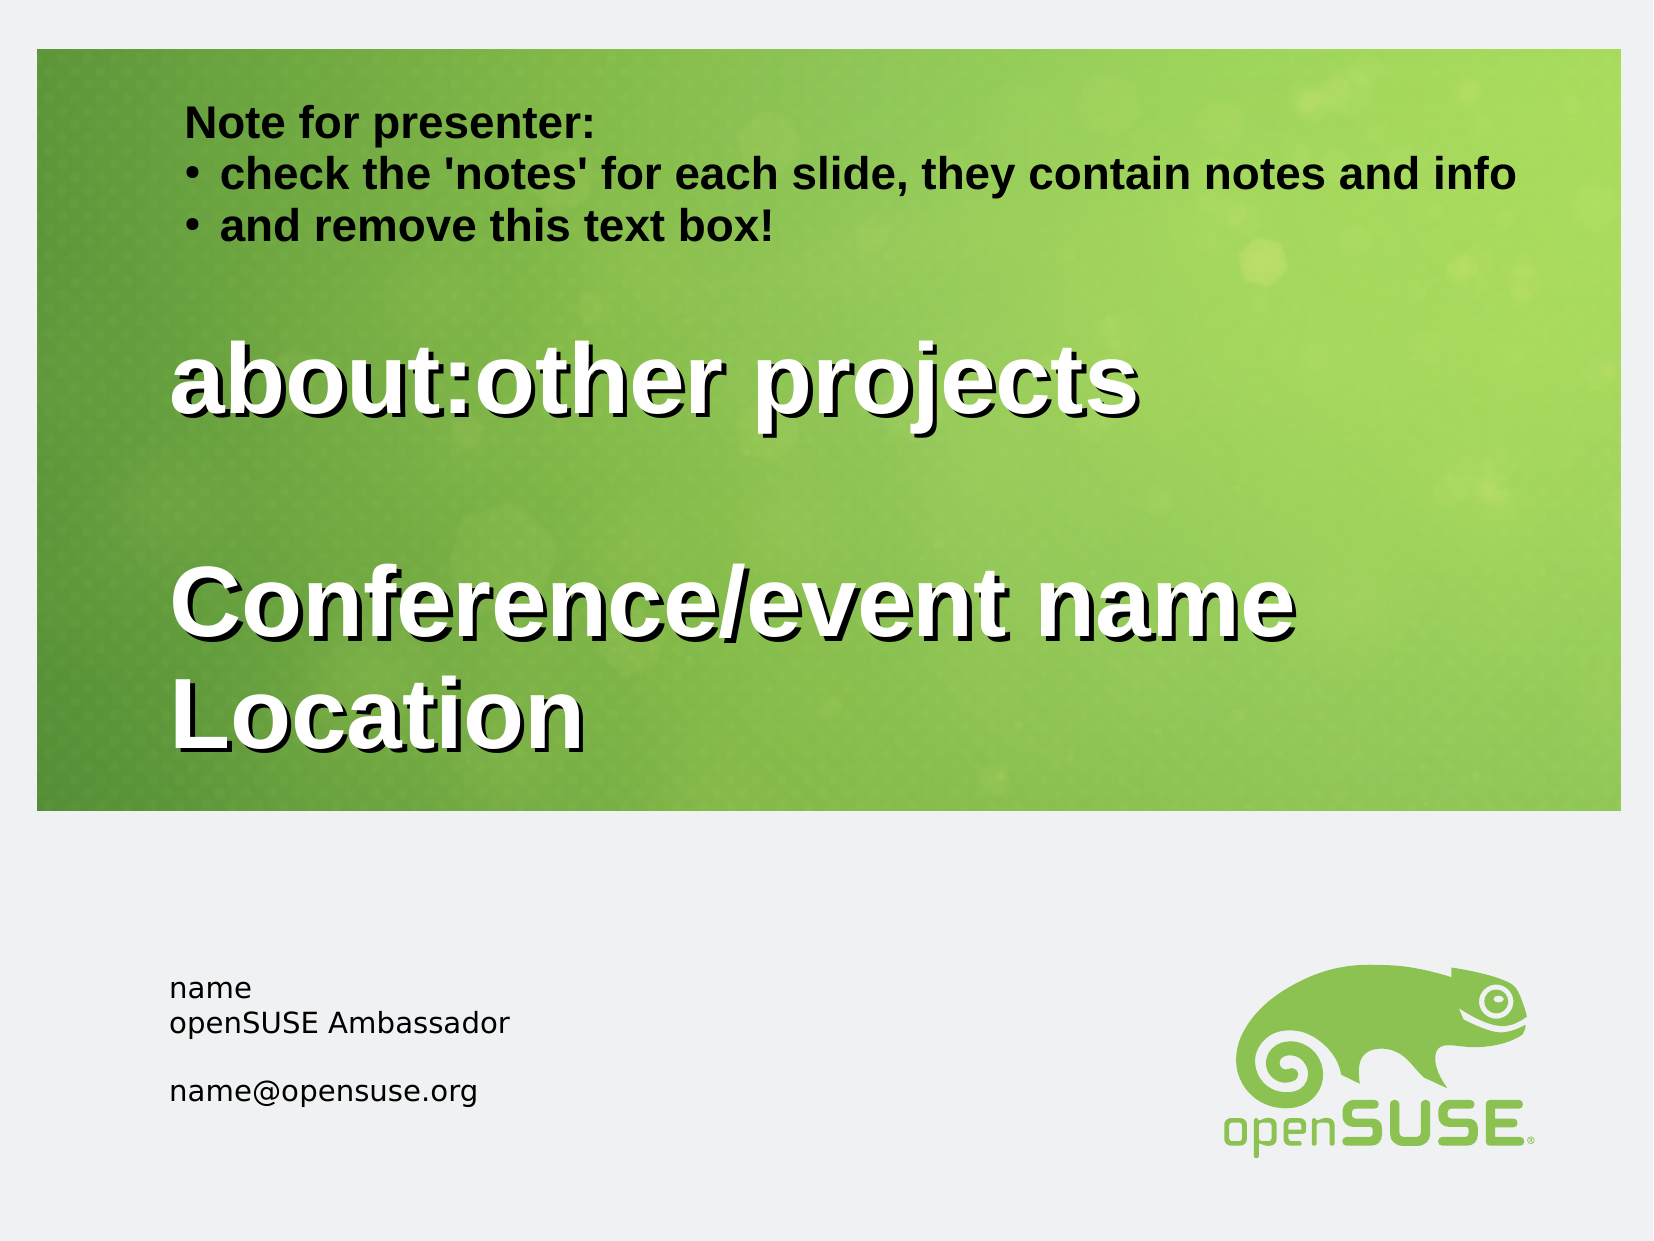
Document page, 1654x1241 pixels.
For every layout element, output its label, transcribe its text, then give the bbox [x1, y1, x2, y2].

picture [0, 0, 1654, 1241]
subtitle name openSUSE Ambassador name@opensuse.org [169, 926, 897, 1154]
title about:other projects Conference/event name Location [169, 217, 1585, 770]
text_box Note for presenter: check the 'notes' for each slide, they contain notes and info and remove this text box! [169, 89, 1534, 259]
